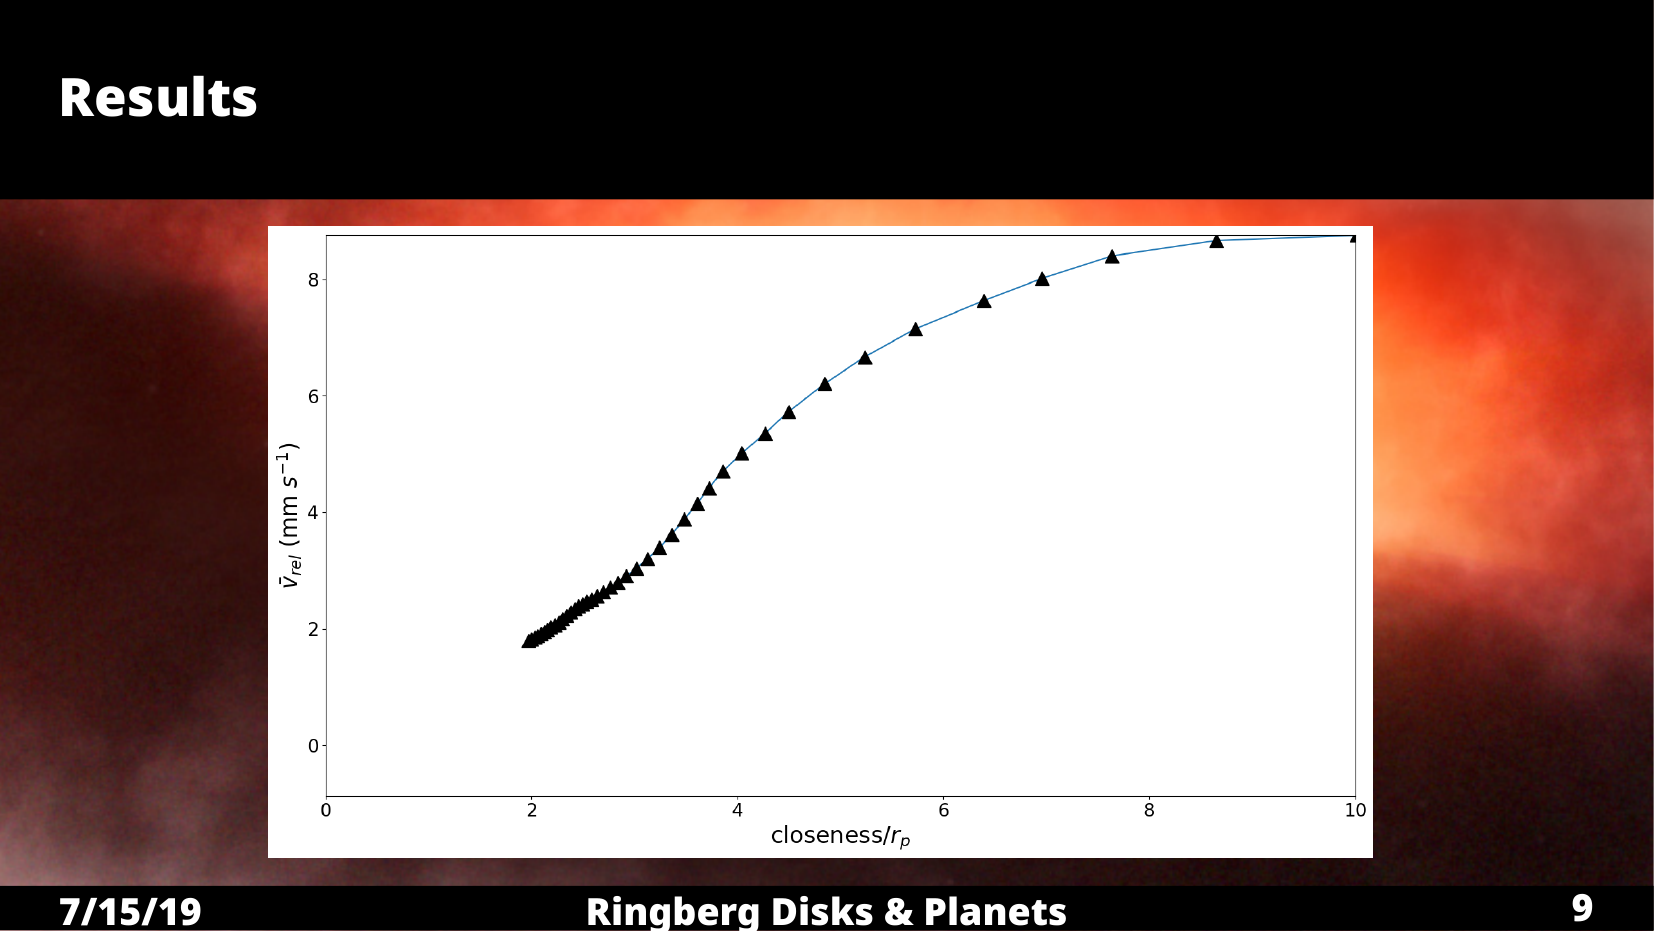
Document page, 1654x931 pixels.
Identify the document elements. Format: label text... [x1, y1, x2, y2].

picture [0, 200, 1654, 885]
title Results [59, 37, 1595, 155]
